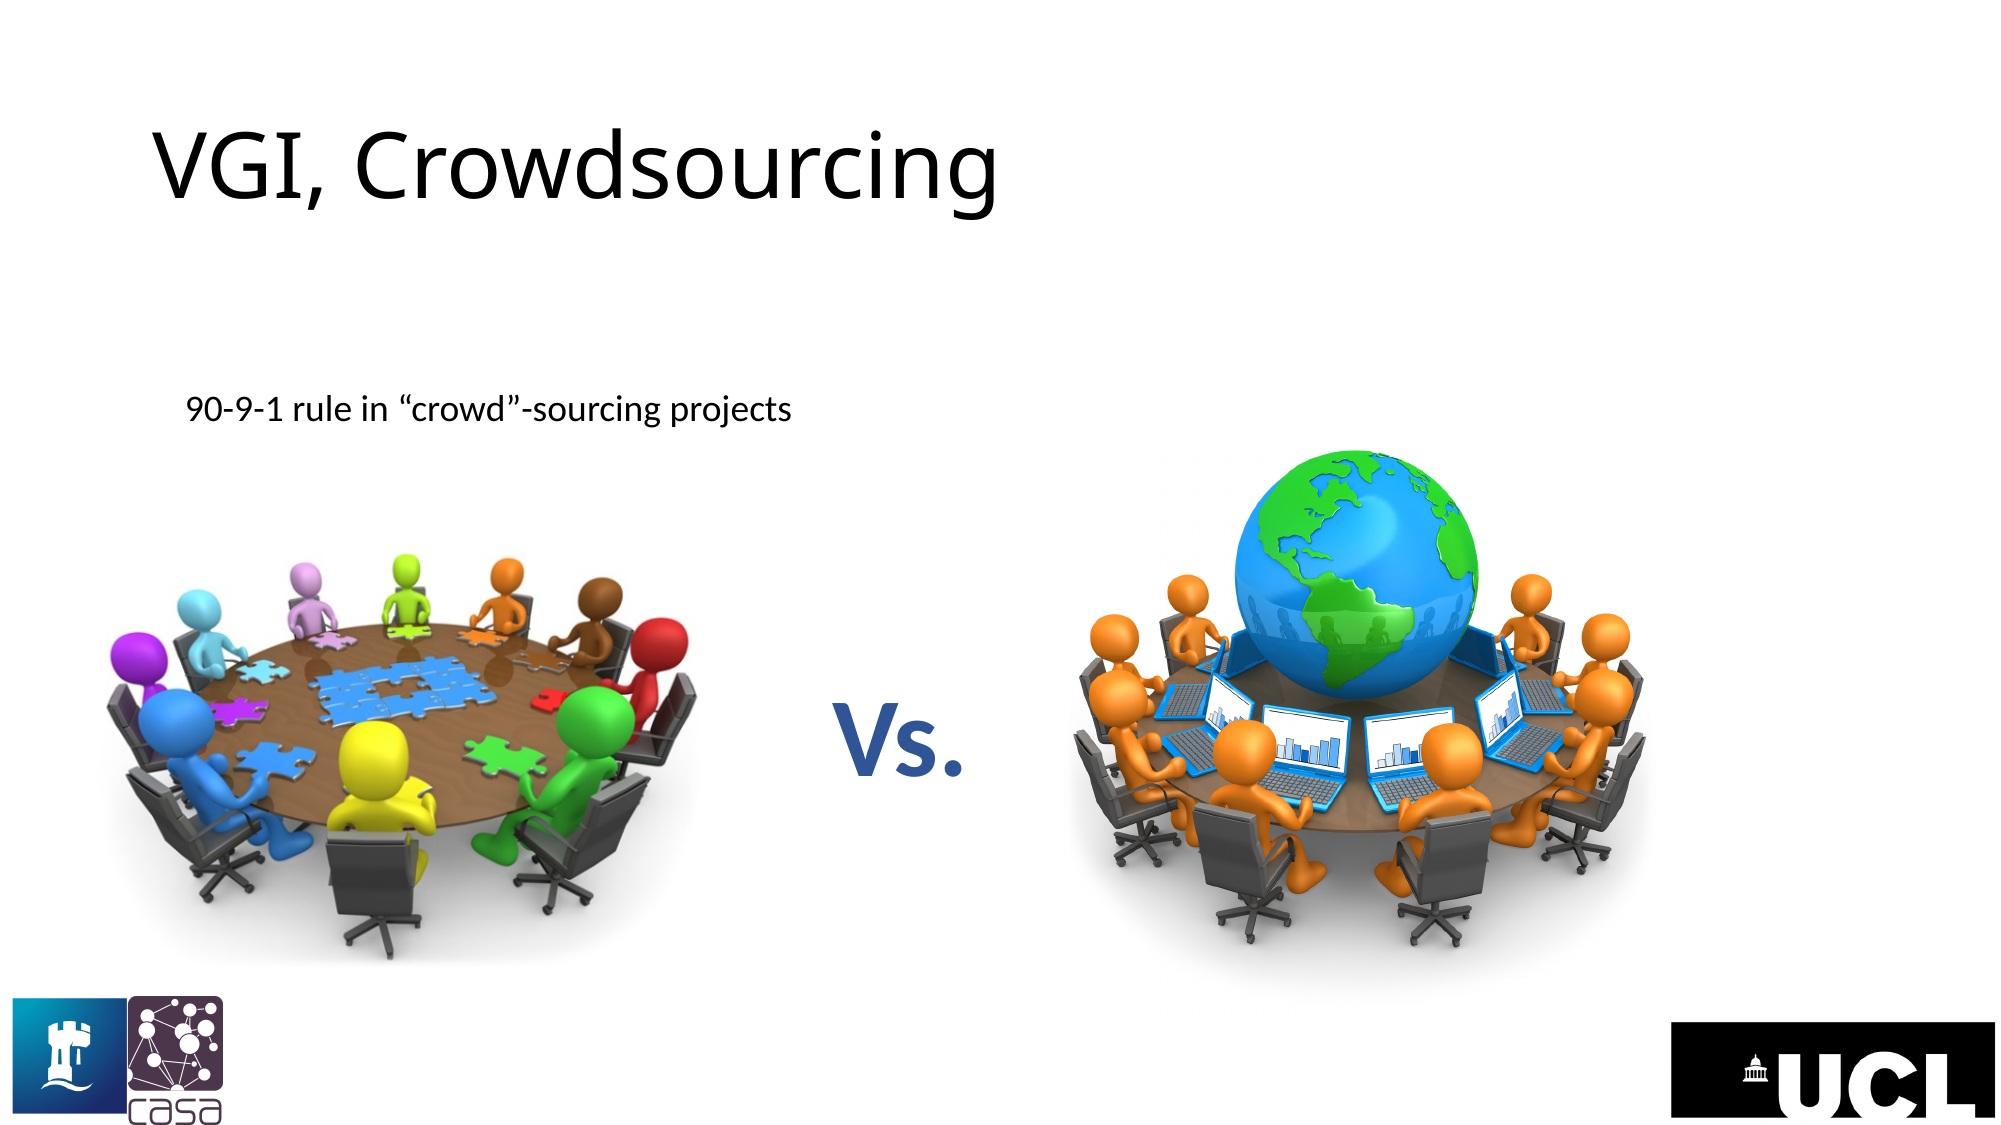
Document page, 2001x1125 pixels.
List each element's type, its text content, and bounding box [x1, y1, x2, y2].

picture [1058, 425, 1661, 1028]
text_box 90-9-1 rule in “crowd”-sourcing projects [169, 376, 839, 437]
picture [91, 508, 712, 973]
text_box Vs. [817, 656, 1152, 809]
title VGI, Crowdsourcing [137, 59, 1863, 278]
